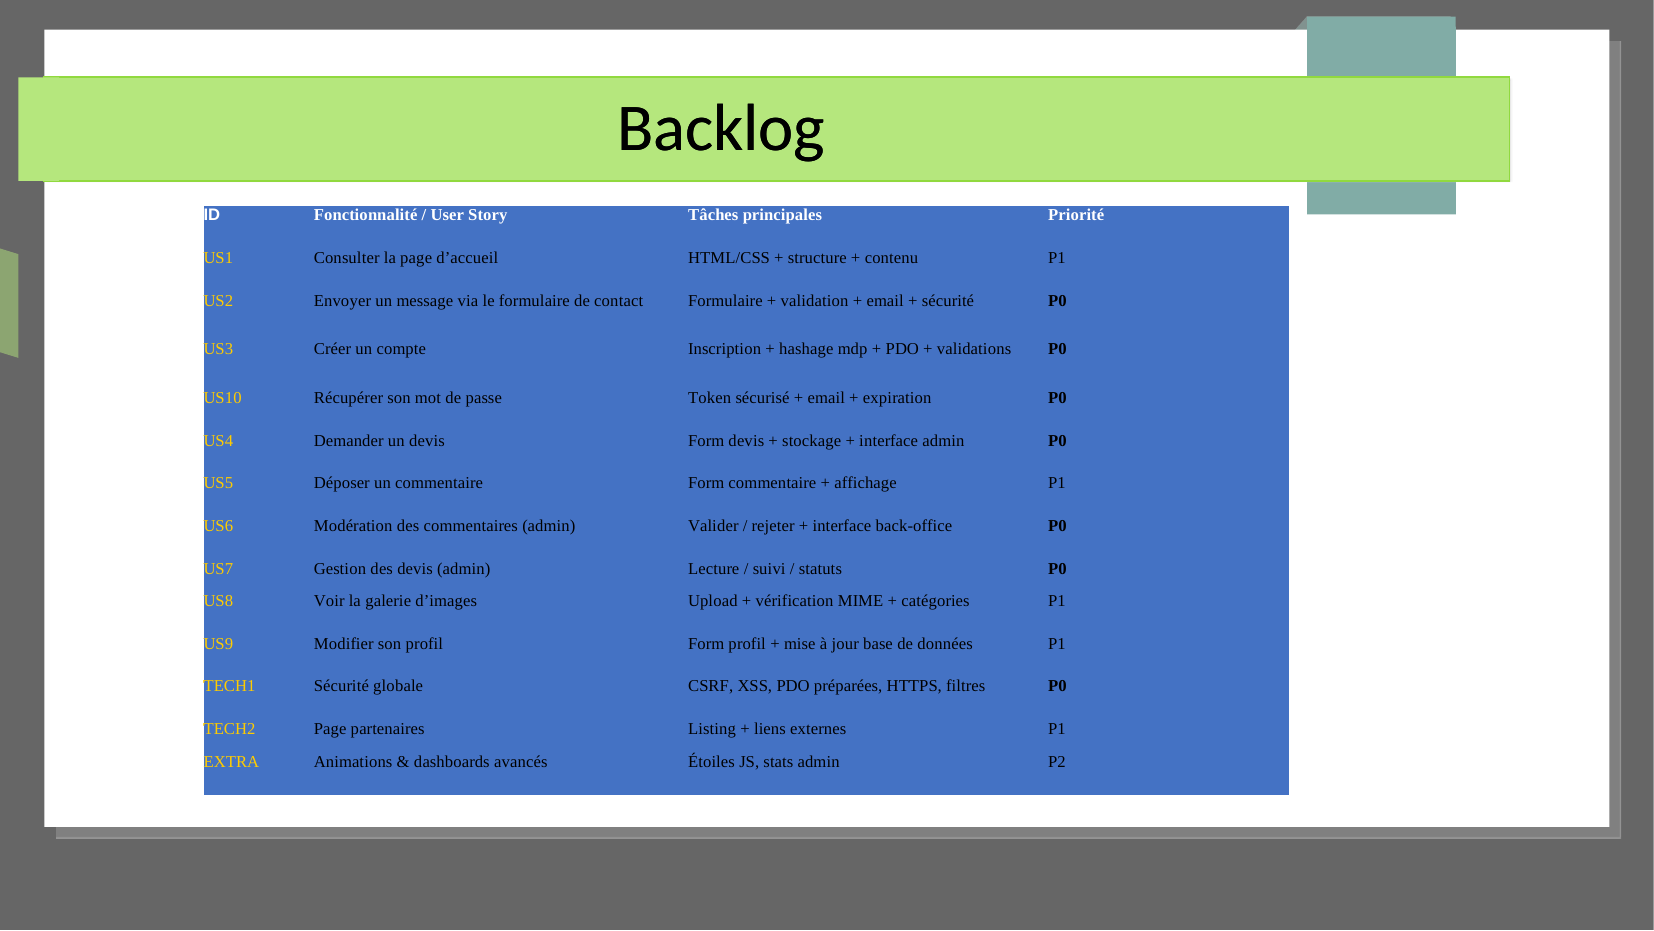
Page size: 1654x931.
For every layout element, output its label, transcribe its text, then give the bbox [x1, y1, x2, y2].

table_header Tâches principales [688, 206, 1048, 248]
table_cell Token sécurisé + email + expiration [688, 388, 1048, 431]
table_cell P1 [1048, 591, 1289, 634]
table_cell US1 [204, 248, 314, 291]
table_cell Modération des commentaires (admin) [314, 516, 688, 559]
text_box Backlog [602, 76, 1228, 206]
table_cell Sécurité globale [314, 677, 688, 720]
table_cell Modifier son profil [314, 634, 688, 677]
table_cell Envoyer un message via le formulaire de contact [314, 291, 688, 340]
table_cell Créer un compte [314, 340, 688, 388]
table_cell P0 [1048, 677, 1289, 720]
table_cell P0 [1048, 559, 1289, 591]
table_cell Voir la galerie d’images [314, 591, 688, 634]
table_cell US7 [204, 559, 314, 591]
table_cell P1 [1048, 720, 1289, 752]
table_cell HTML/CSS + structure + contenu [688, 248, 1048, 291]
table_cell US10 [204, 388, 314, 431]
table_cell Consulter la page d’accueil [314, 248, 688, 291]
table_cell Animations & dashboards avancés [314, 752, 688, 795]
table_cell Déposer un commentaire [314, 474, 688, 516]
table_cell Form profil + mise à jour base de données [688, 634, 1048, 677]
table_cell Lecture / suivi / statuts [688, 559, 1048, 591]
table_cell Étoiles JS, stats admin [688, 752, 1048, 795]
table_cell US9 [204, 634, 314, 677]
table_cell Form devis + stockage + interface admin [688, 431, 1048, 474]
table_cell Formulaire + validation + email + sécurité [688, 291, 1048, 340]
table_cell Page partenaires [314, 720, 688, 752]
table_cell P0 [1048, 516, 1289, 559]
table_cell US3 [204, 340, 314, 388]
table_cell EXTRA [204, 752, 314, 795]
table_cell P1 [1048, 634, 1289, 677]
table_cell US5 [204, 474, 314, 516]
table_cell P0 [1048, 431, 1289, 474]
table_cell Upload + vérification MIME + catégories [688, 591, 1048, 634]
table_cell P2 [1048, 752, 1289, 795]
table_header Fonctionnalité / User Story [314, 206, 688, 248]
table_cell P0 [1048, 340, 1289, 388]
table_cell US2 [204, 291, 314, 340]
table_cell Listing + liens externes [688, 720, 1048, 752]
table_cell Inscription + hashage mdp + PDO + validations [688, 340, 1048, 388]
table_cell P1 [1048, 248, 1289, 291]
table_cell Valider / rejeter + interface back-office [688, 516, 1048, 559]
table_cell US8 [204, 591, 314, 634]
table_cell P0 [1048, 388, 1289, 431]
table_cell TECH1 [204, 677, 314, 720]
table_cell P1 [1048, 474, 1289, 516]
table_cell Gestion des devis (admin) [314, 559, 688, 591]
table_cell US6 [204, 516, 314, 559]
table_cell P0 [1048, 291, 1289, 340]
table_cell Form commentaire + affichage [688, 474, 1048, 516]
table_cell Récupérer son mot de passe [314, 388, 688, 431]
table_header ID [204, 206, 314, 248]
table_cell CSRF, XSS, PDO préparées, HTTPS, filtres [688, 677, 1048, 720]
table_cell Demander un devis [314, 431, 688, 474]
table_header Priorité [1048, 206, 1289, 248]
table_cell TECH2 [204, 720, 314, 752]
table_cell US4 [204, 431, 314, 474]
